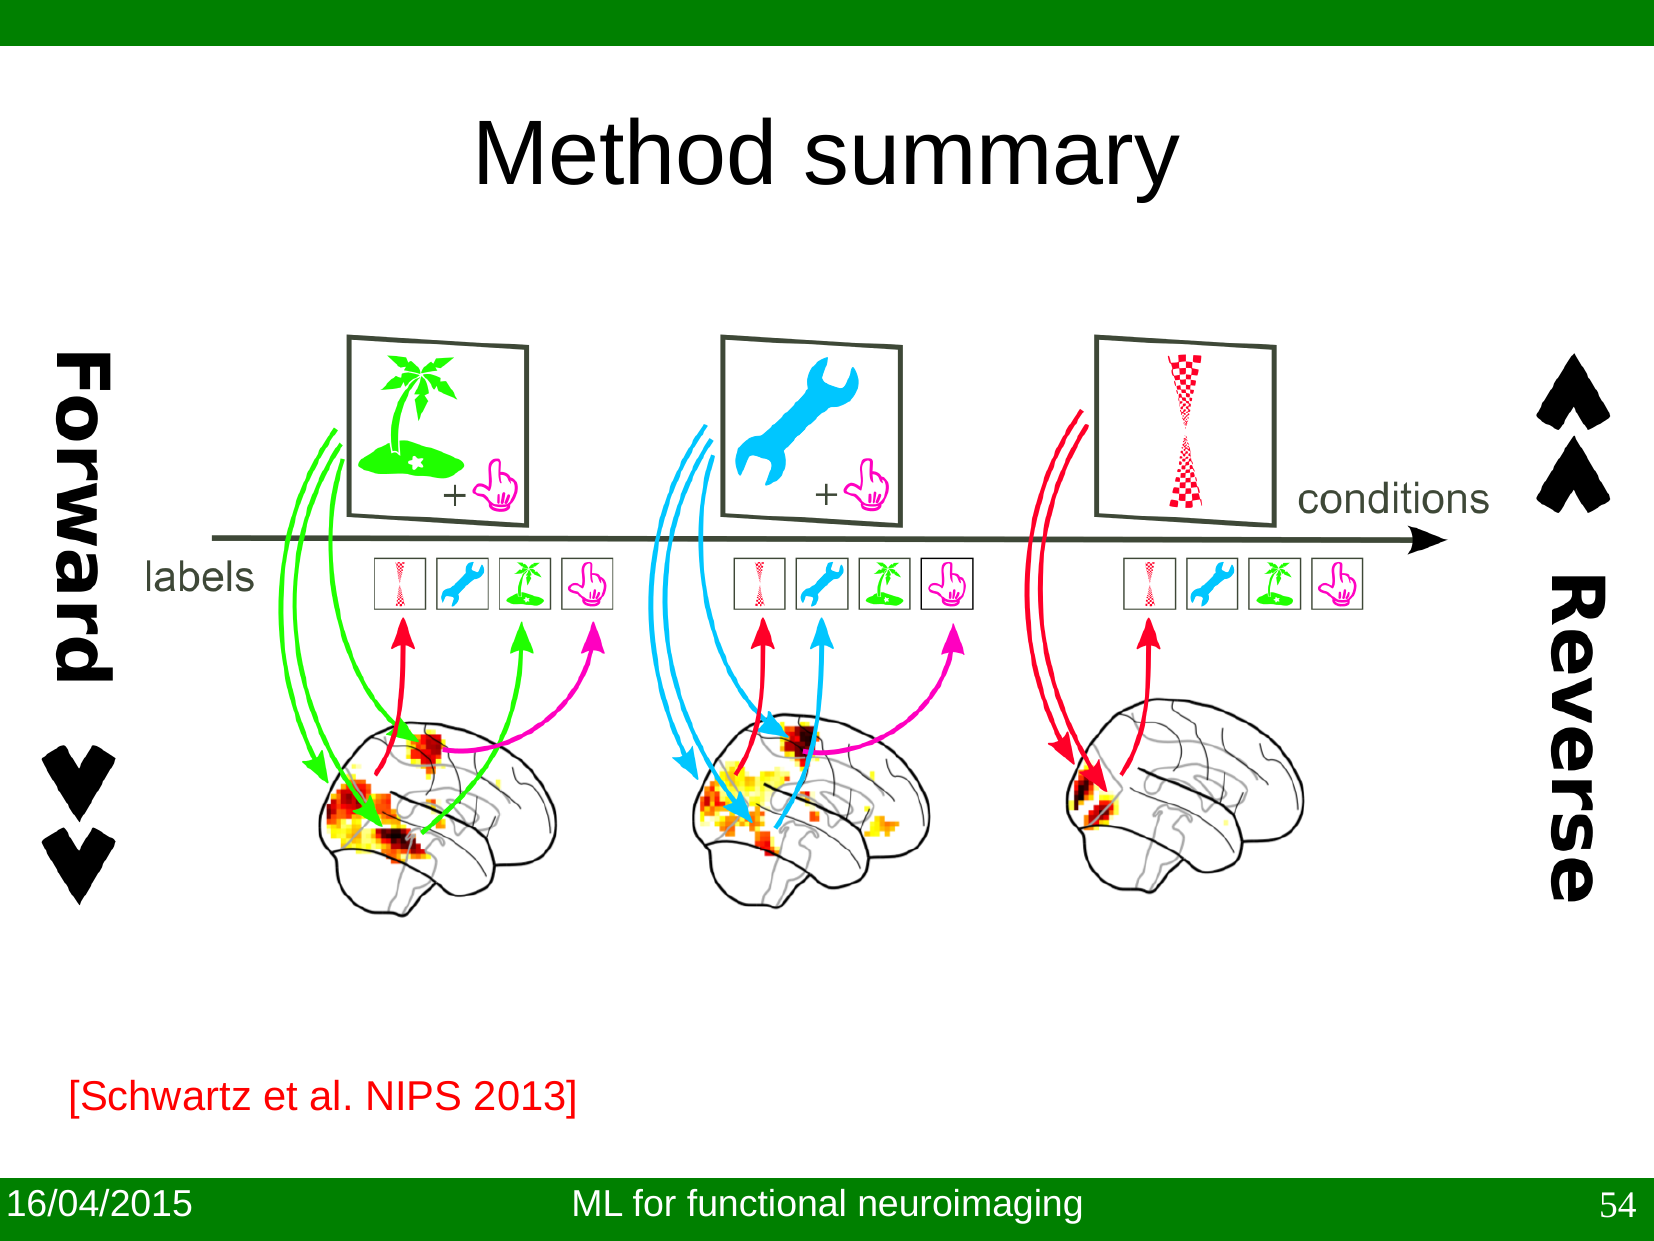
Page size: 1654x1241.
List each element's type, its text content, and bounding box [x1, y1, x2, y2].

title Method summary [82, 49, 1571, 257]
picture [1, 275, 1654, 964]
text_box [Schwartz et al. NIPS 2013] [53, 1065, 594, 1127]
